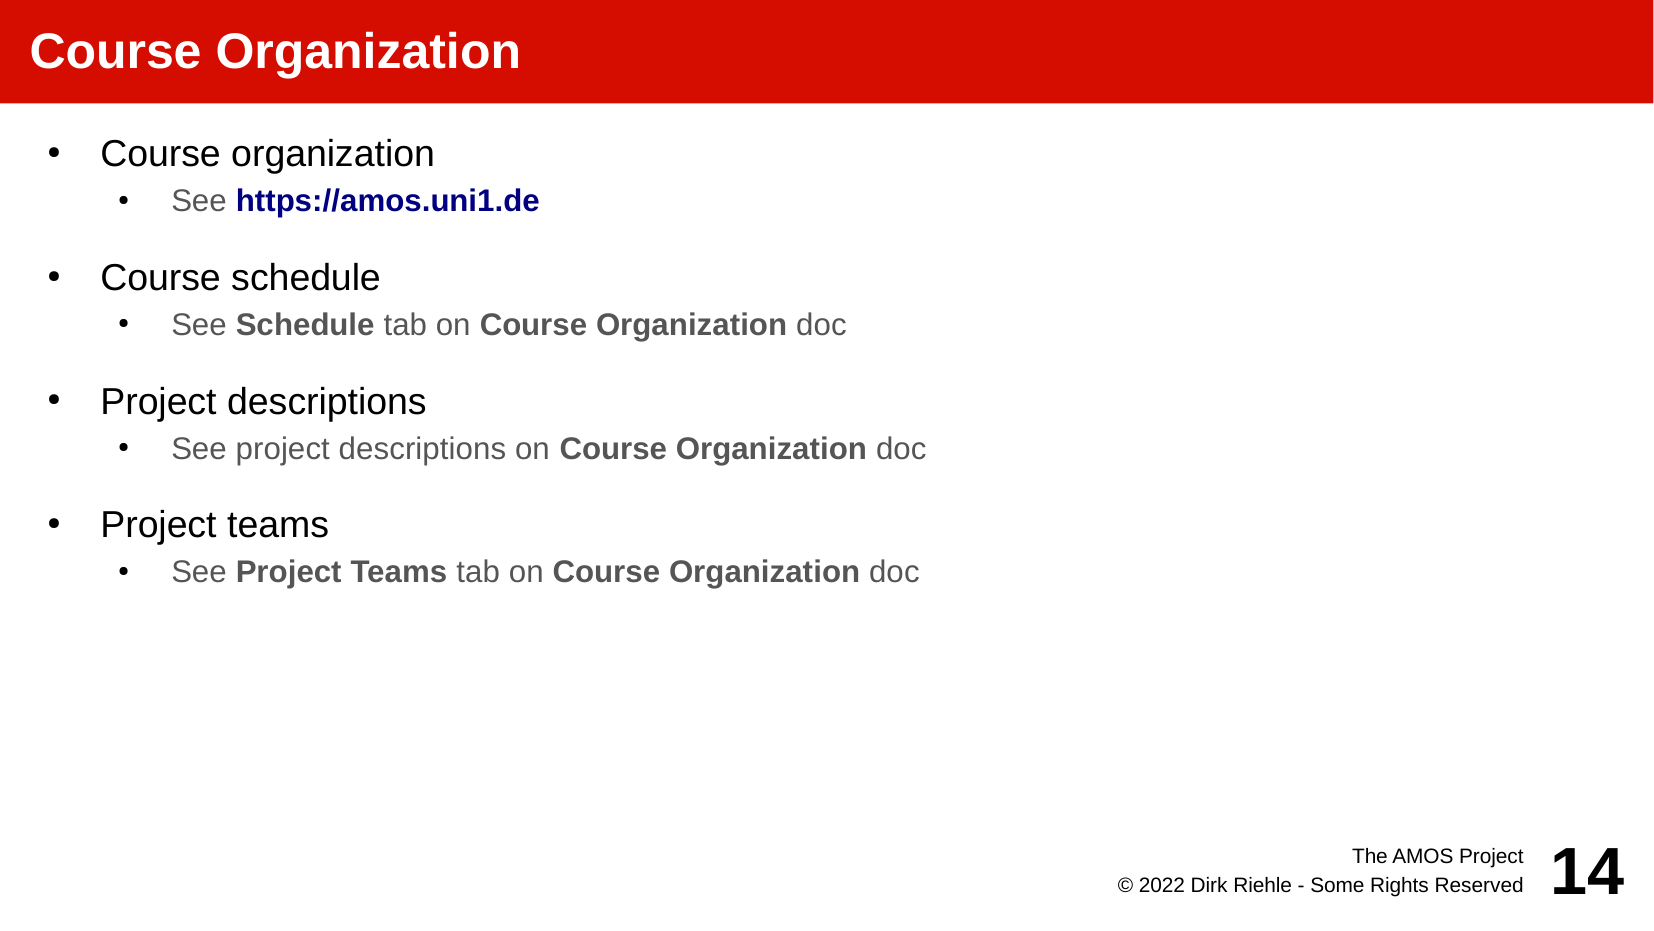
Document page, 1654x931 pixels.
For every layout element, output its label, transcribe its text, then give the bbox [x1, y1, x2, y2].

title Course Organization [0, 0, 1654, 104]
list Course organization See https://amos.uni1.de Course schedule See Schedule tab on Course Organization doc Project descriptions See project descriptions on Course Organization doc Project teams See Project Teams tab on Course Organization doc [29, 132, 1625, 813]
